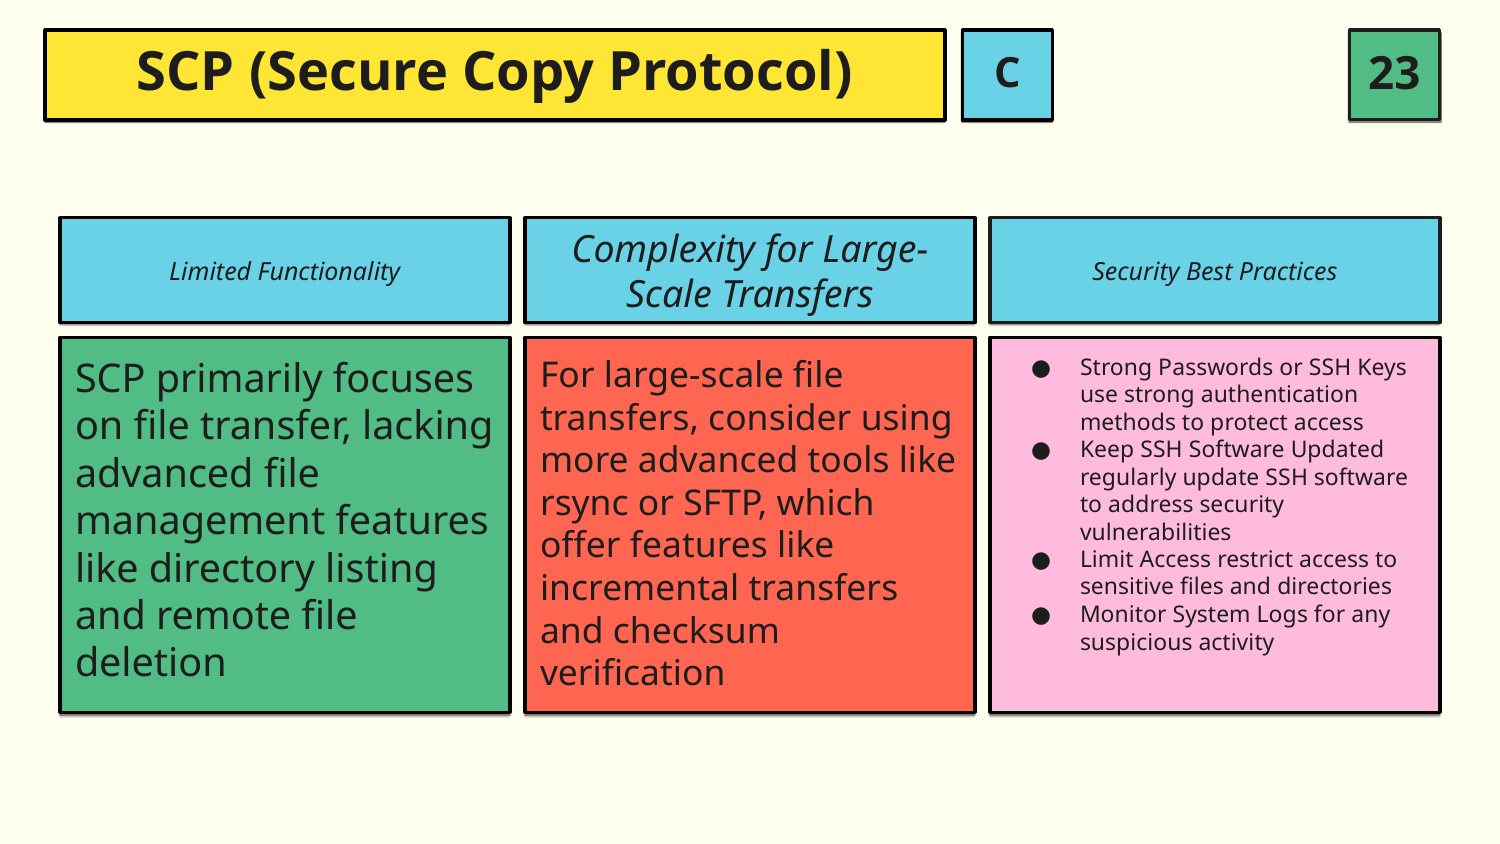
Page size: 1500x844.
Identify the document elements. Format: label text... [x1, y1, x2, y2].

subtitle Limited Functionality [60, 217, 510, 323]
list SCP primarily focuses on file transfer, lacking advanced file management features like directory listing and remote file deletion [60, 337, 510, 713]
title C [962, 30, 1053, 120]
subtitle Security Best Practices [990, 217, 1440, 323]
list For large-scale file transfers, consider using more advanced tools like rsync or SFTP, which offer features like incremental transfers and checksum verification [525, 337, 975, 713]
list Strong Passwords or SSH Keys use strong authentication methods to protect access Keep SSH Software Updated regularly update SSH software to address security vulnerabilities Limit Access restrict access to sensitive files and directories Monitor System Logs for any suspicious activity [990, 337, 1440, 713]
subtitle Complexity for Large-Scale Transfers [525, 217, 975, 323]
title SCP (Secure Copy Protocol) [45, 30, 945, 120]
